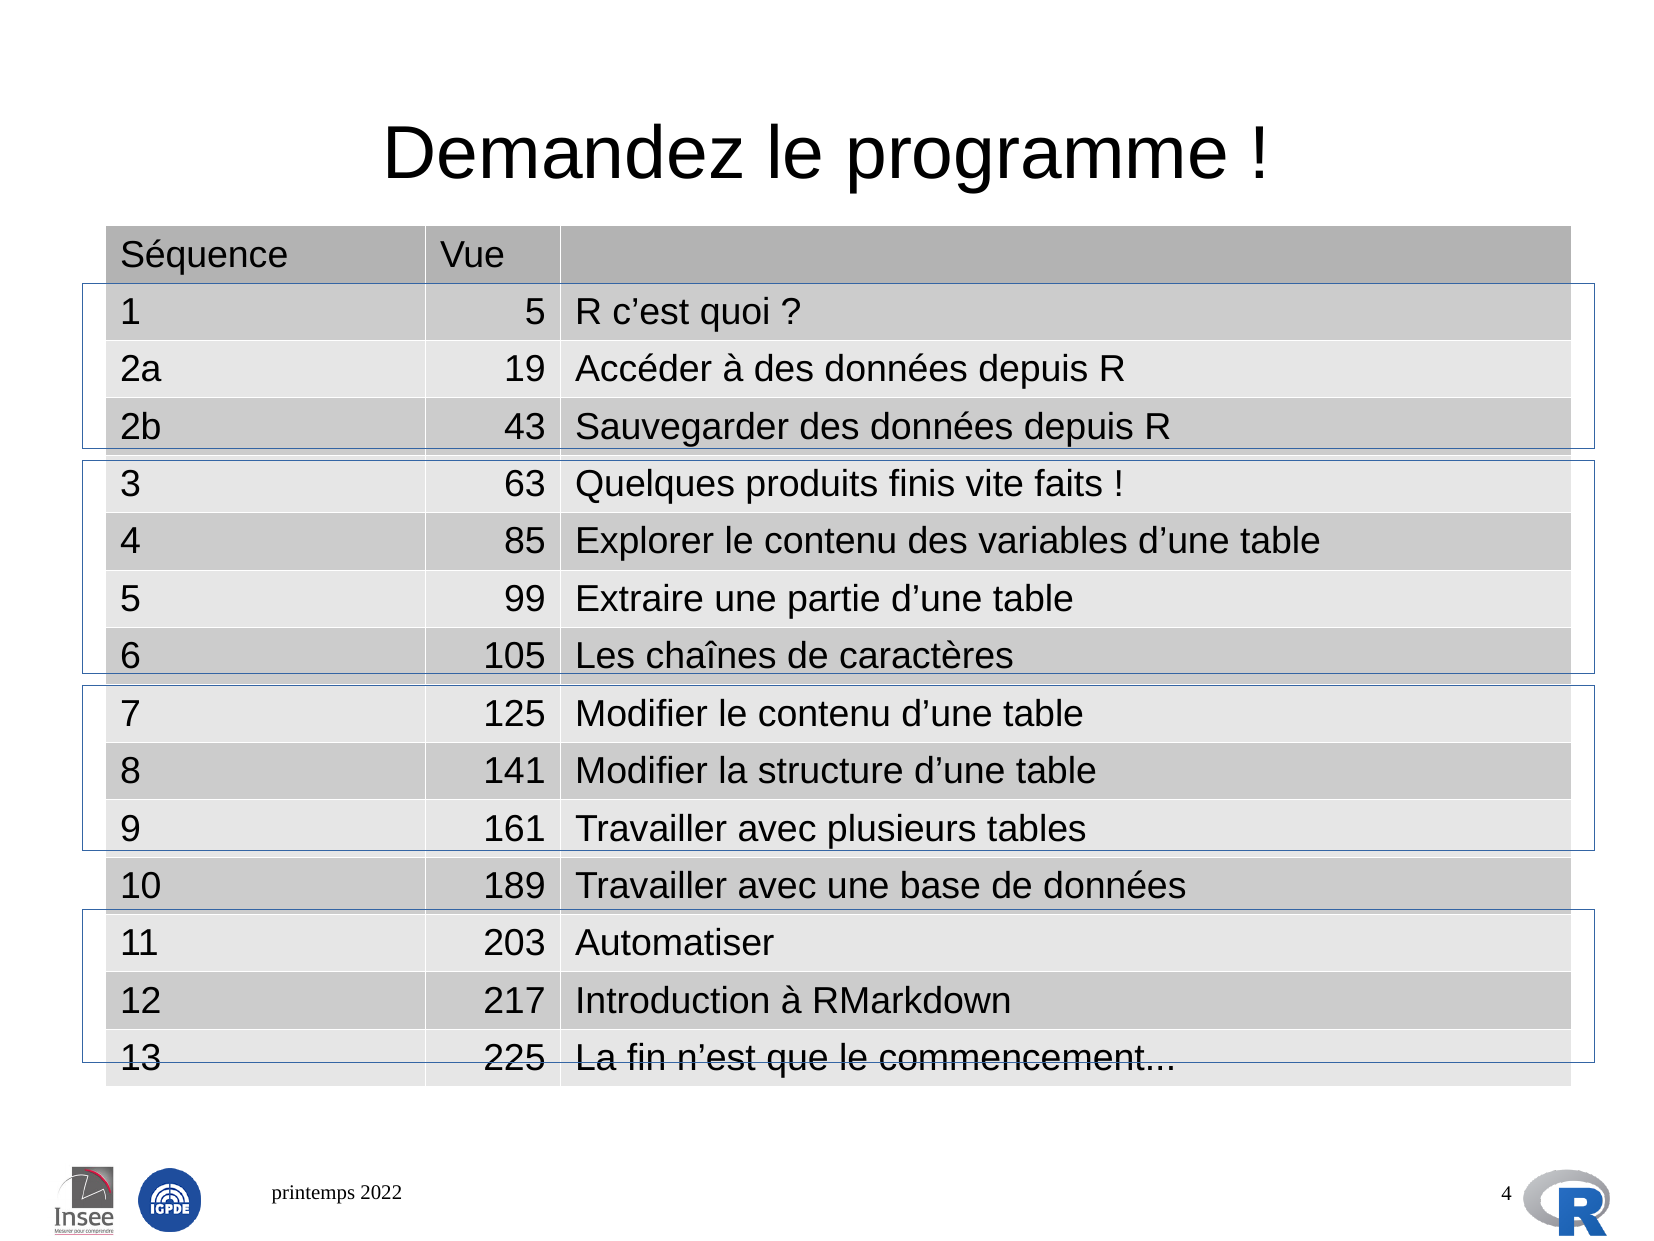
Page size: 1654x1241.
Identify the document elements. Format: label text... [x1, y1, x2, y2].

table_cell 125 [426, 686, 560, 742]
table_cell 13 [106, 1030, 425, 1062]
table_cell 2b [106, 449, 425, 455]
table_cell 99 [426, 571, 560, 627]
table_cell 13 [106, 1063, 425, 1086]
table_cell 43 [426, 449, 560, 455]
picture [138, 1168, 201, 1232]
table_cell Les chaînes de caractères [561, 628, 1571, 673]
table_cell 161 [426, 851, 560, 857]
table_cell 5 [106, 571, 425, 627]
table_cell 11 [106, 915, 425, 971]
table_cell Sauvegarder des données depuis R [561, 398, 1571, 448]
table_cell 105 [426, 674, 560, 684]
table_cell Sauvegarder des données depuis R [561, 449, 1571, 455]
table_cell Explorer le contenu des variables d’une table [561, 513, 1571, 570]
table_header Séquence [106, 226, 425, 283]
table_cell 85 [426, 513, 560, 570]
table_cell 2b [106, 398, 425, 448]
table_header [561, 226, 1571, 283]
table_cell 189 [426, 858, 560, 909]
picture [1523, 1169, 1610, 1236]
picture [47, 1163, 120, 1236]
table_cell 10 [106, 910, 425, 914]
table_cell 8 [106, 743, 425, 799]
table_cell Modifier la structure d’une table [561, 743, 1571, 799]
table_cell 63 [426, 461, 560, 512]
table_cell Extraire une partie d’une table [561, 571, 1571, 627]
table_cell 5 [426, 284, 560, 340]
table_cell 63 [426, 456, 560, 460]
table_cell Travailler avec une base de données [561, 910, 1571, 914]
table_cell La fin n’est que le commencement... [561, 1063, 1571, 1086]
table_cell Travailler avec plusieurs tables [561, 851, 1571, 857]
table_cell 9 [106, 800, 425, 850]
table_cell 1 [106, 284, 425, 340]
table_cell 10 [106, 858, 425, 909]
table_cell 217 [426, 972, 560, 1029]
table_cell Modifier le contenu d’une table [561, 686, 1571, 742]
table_cell Accéder à des données depuis R [561, 341, 1571, 397]
table_cell R c’est quoi ? [561, 284, 1571, 340]
table_cell 189 [426, 910, 560, 914]
table_cell Quelques produits finis vite faits ! [561, 461, 1571, 512]
title Demandez le programme ! [82, 49, 1571, 257]
table_cell Automatiser [561, 915, 1571, 971]
table_cell 225 [426, 1063, 560, 1086]
table_cell 43 [426, 398, 560, 448]
table_cell Travailler avec plusieurs tables [561, 800, 1571, 850]
table_cell 3 [106, 461, 425, 512]
table_cell 141 [426, 743, 560, 799]
table_cell 225 [426, 1030, 560, 1062]
table_cell Les chaînes de caractères [561, 674, 1571, 684]
table_cell Quelques produits finis vite faits ! [561, 456, 1571, 460]
table_cell 105 [426, 628, 560, 673]
table_cell La fin n’est que le commencement... [561, 1030, 1571, 1062]
table_cell 161 [426, 800, 560, 850]
table_header Vue [426, 226, 560, 283]
table_cell Introduction à RMarkdown [561, 972, 1571, 1029]
table_cell 6 [106, 628, 425, 673]
table_cell 13 [145, 1063, 156, 1068]
table_cell 19 [426, 341, 560, 397]
table_cell 12 [106, 972, 425, 1029]
table_cell 203 [426, 915, 560, 971]
table_cell 4 [106, 513, 425, 570]
table_cell Travailler avec une base de données [561, 858, 1571, 909]
table_cell 3 [106, 456, 425, 460]
table_cell 7 [106, 686, 425, 742]
table_cell 2a [106, 341, 425, 397]
table_cell 9 [106, 851, 425, 857]
table_cell 6 [106, 674, 425, 684]
